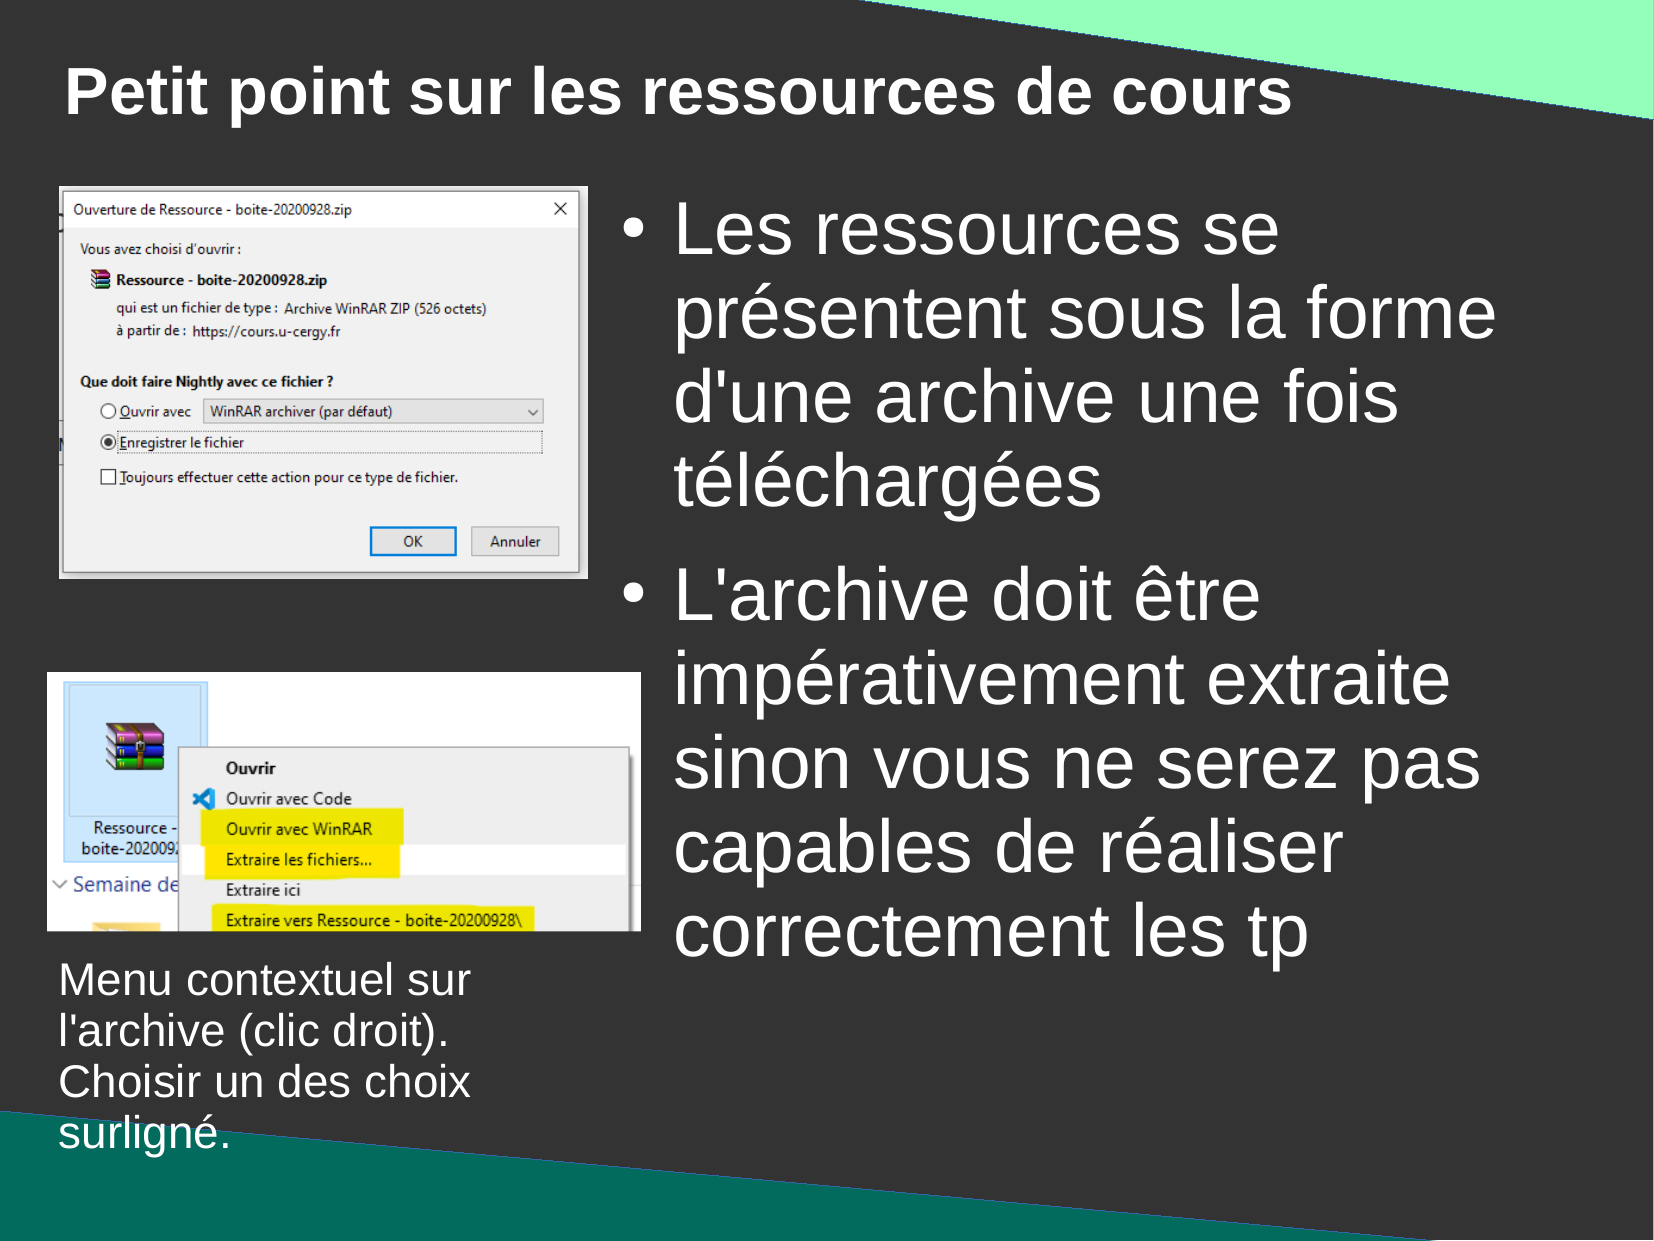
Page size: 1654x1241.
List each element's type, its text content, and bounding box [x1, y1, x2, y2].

text_box [859, 0, 1654, 120]
picture [59, 186, 588, 579]
list Les ressources se présentent sous la forme d'une archive une fois téléchargées L'archive doit être impérativement extraite sinon vous ne serez pas capables de réaliser correctement les tp [602, 186, 1620, 1099]
title Menu contextuel sur l'archive (clic droit). Choisir un des choix surligné. [59, 953, 630, 1159]
title Petit point sur les ressources de cours [64, 54, 1553, 157]
picture [47, 672, 641, 954]
